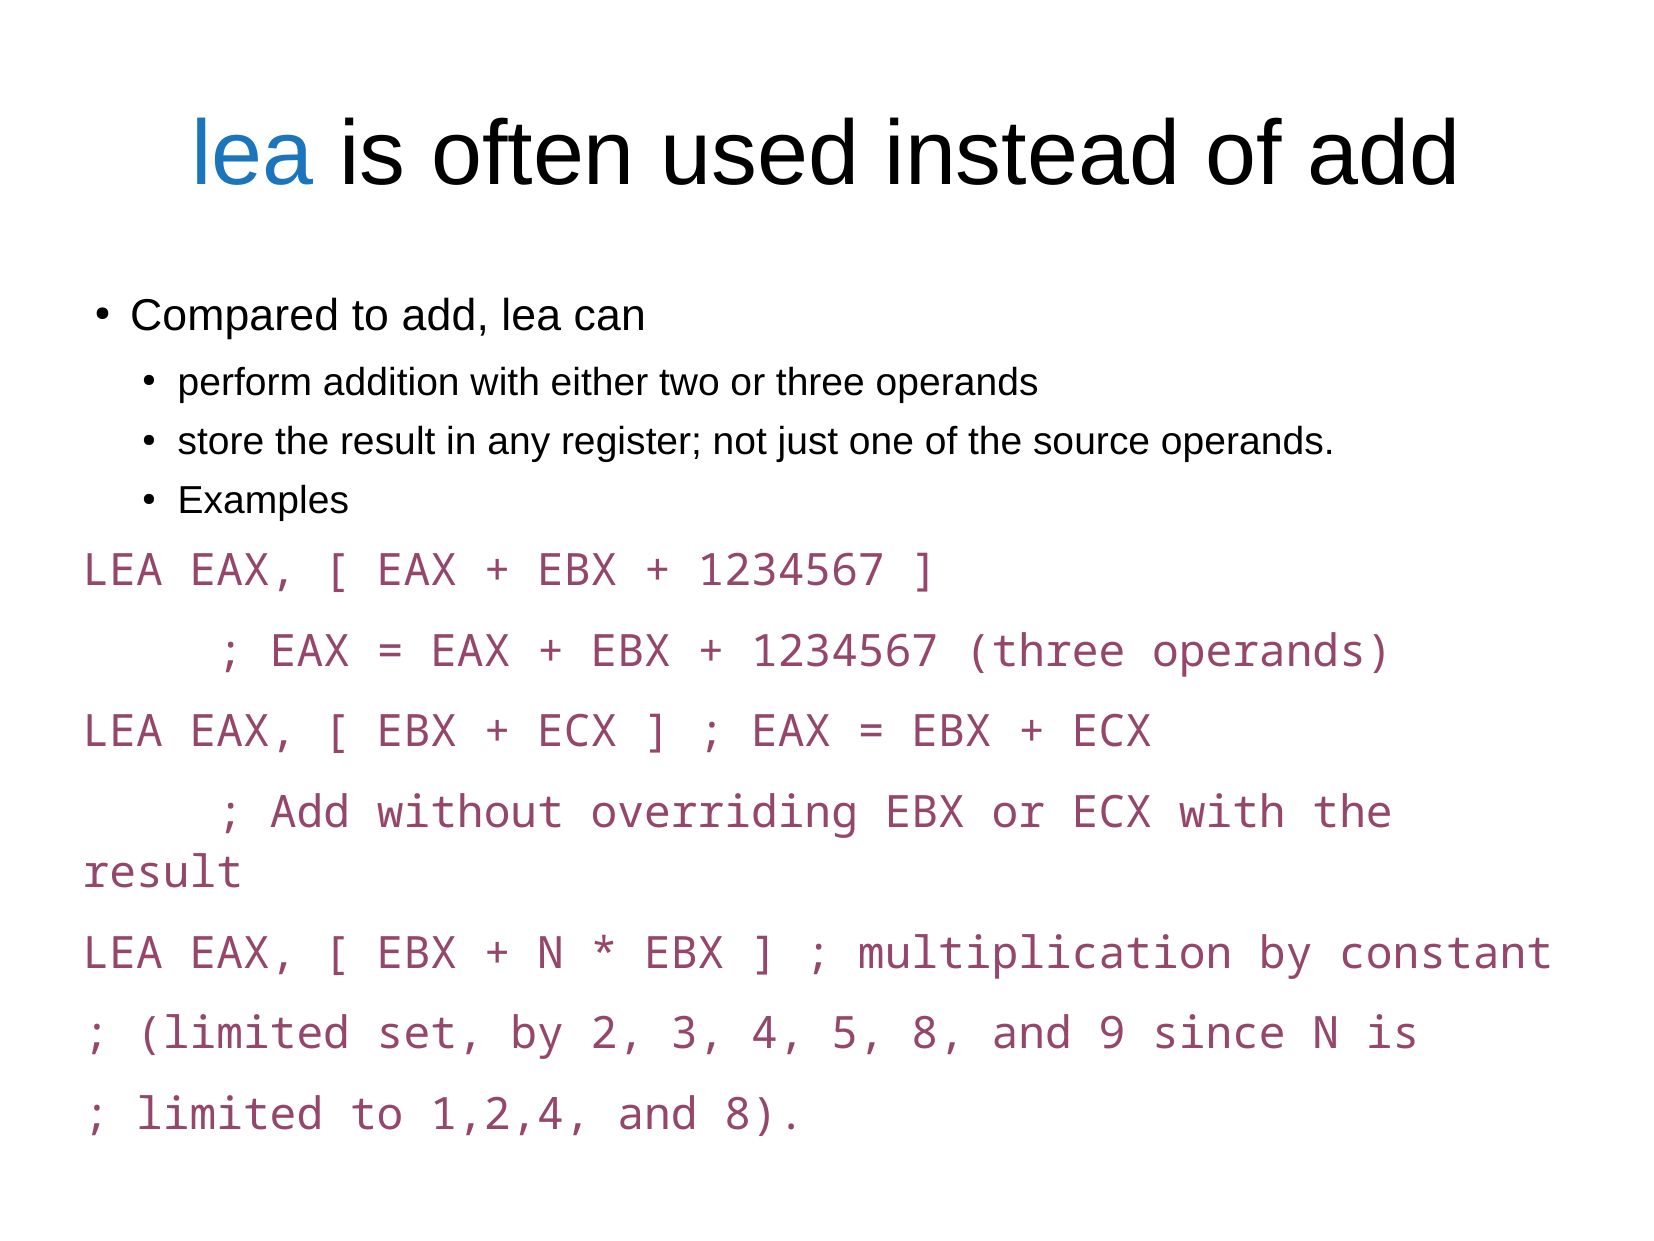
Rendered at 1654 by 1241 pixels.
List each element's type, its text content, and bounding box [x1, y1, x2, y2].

title lea is often used instead of add [82, 49, 1571, 257]
list Compared to add, lea can perform addition with either two or three operands store the result in any register; not just one of the source operands. Examples LEA EAX, [ EAX + EBX + 1234567 ] ; EAX = EAX + EBX + 1234567 (three operands) LEA EAX, [ EBX + ECX ] ; EAX = EBX + ECX ; Add without overriding EBX or ECX with the result LEA EAX, [ EBX + N * EBX ] ; multiplication by constant ; (limited set, by 2, 3, 4, 5, 8, and 9 since N is ; limited to 1,2,4, and 8). [82, 290, 1571, 1163]
